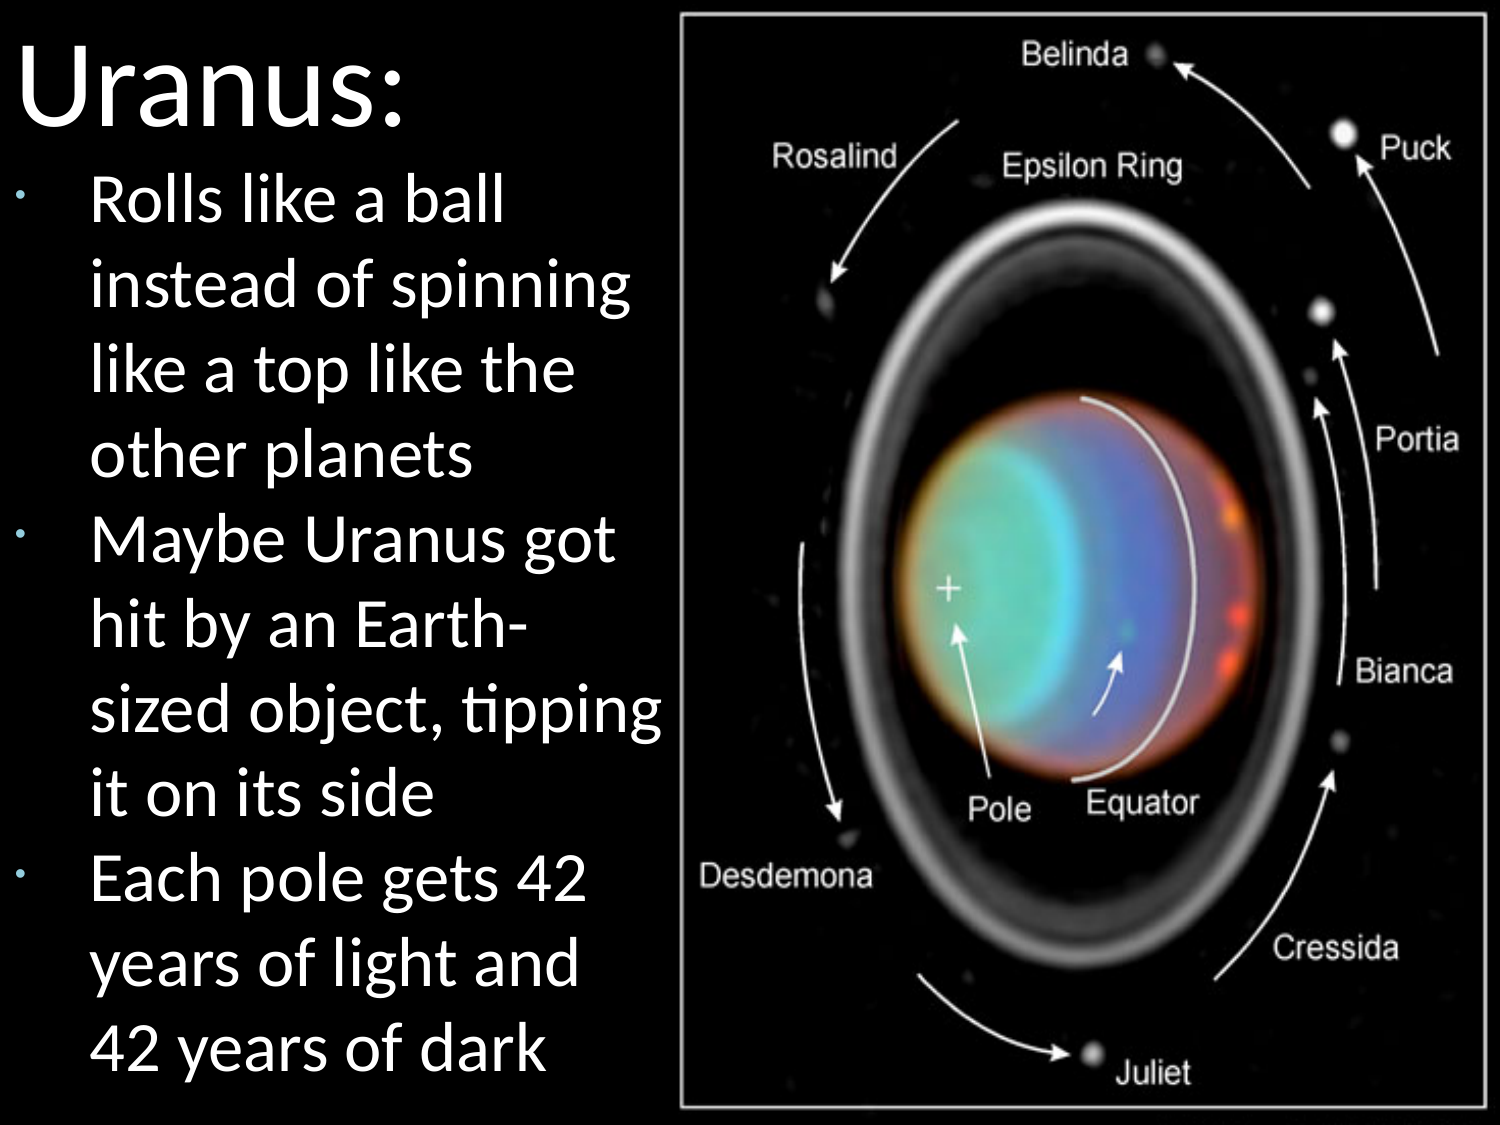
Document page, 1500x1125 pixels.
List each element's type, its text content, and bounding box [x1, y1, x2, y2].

text_box Uranus: Rolls like a ball instead of spinning like a top like the other planets Maybe Uranus got hit by an Earth-sized object, tipping it on its side Each pole gets 42 years of light and 42 years of dark [0, 0, 679, 1125]
picture [679, 4, 1496, 1125]
